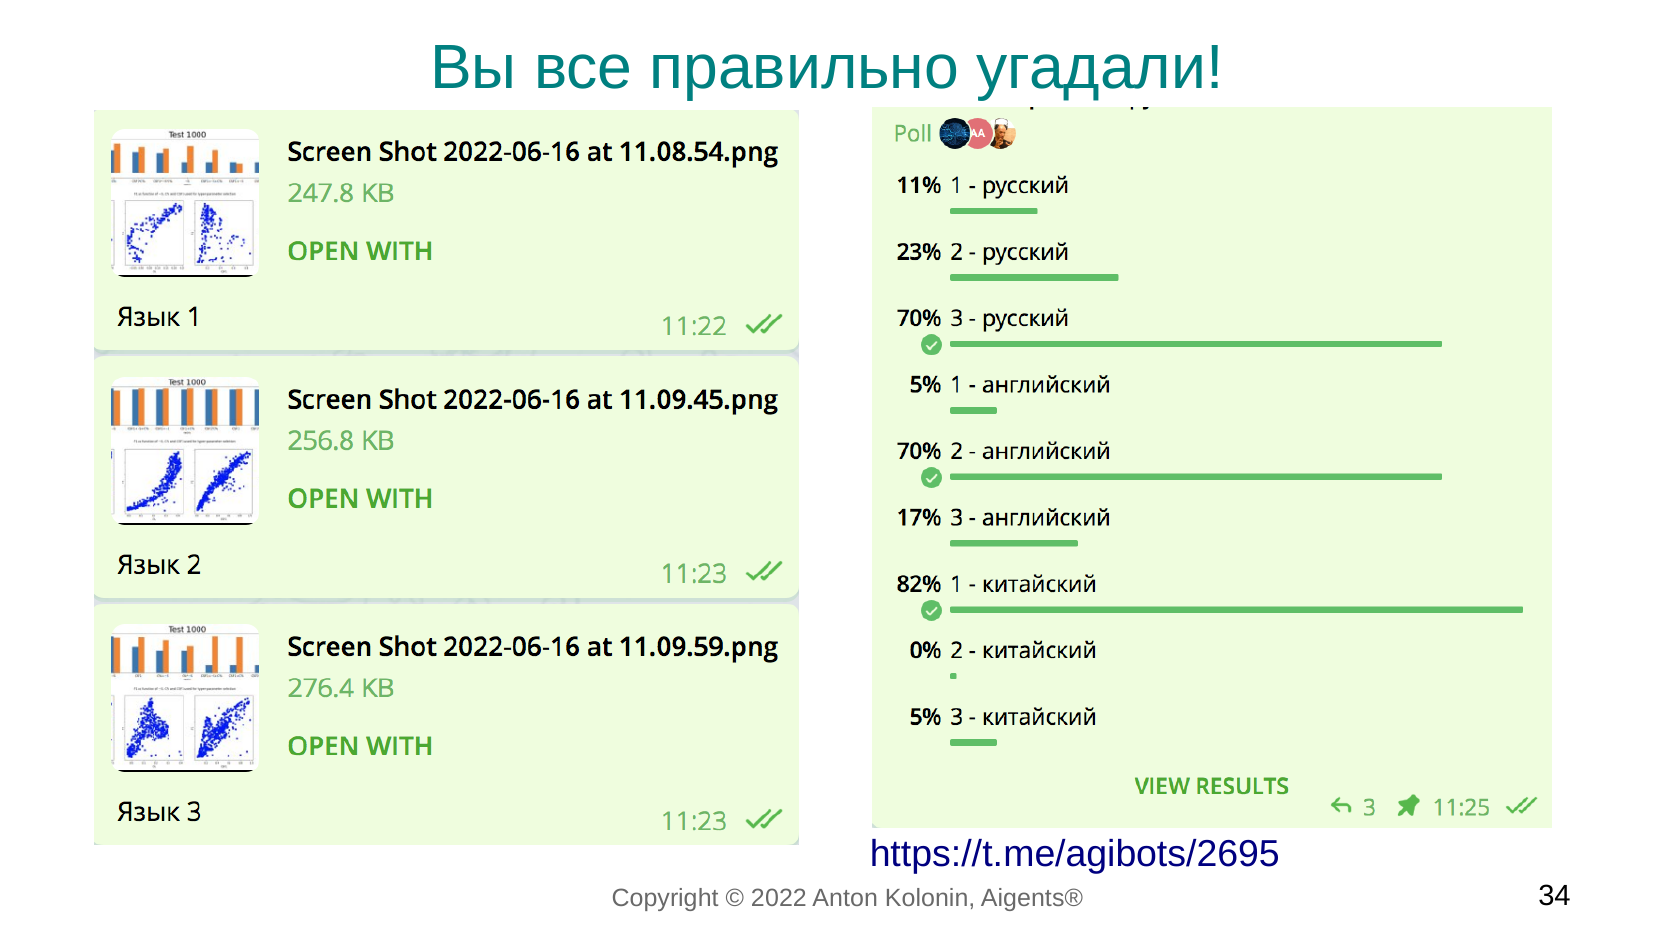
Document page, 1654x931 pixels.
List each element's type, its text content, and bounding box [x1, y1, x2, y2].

picture [872, 107, 1552, 828]
picture [94, 110, 799, 845]
text_box https://t.me/agibots/2695 [855, 825, 1295, 882]
text_box Вы все правильно угадали! [0, 0, 1630, 135]
